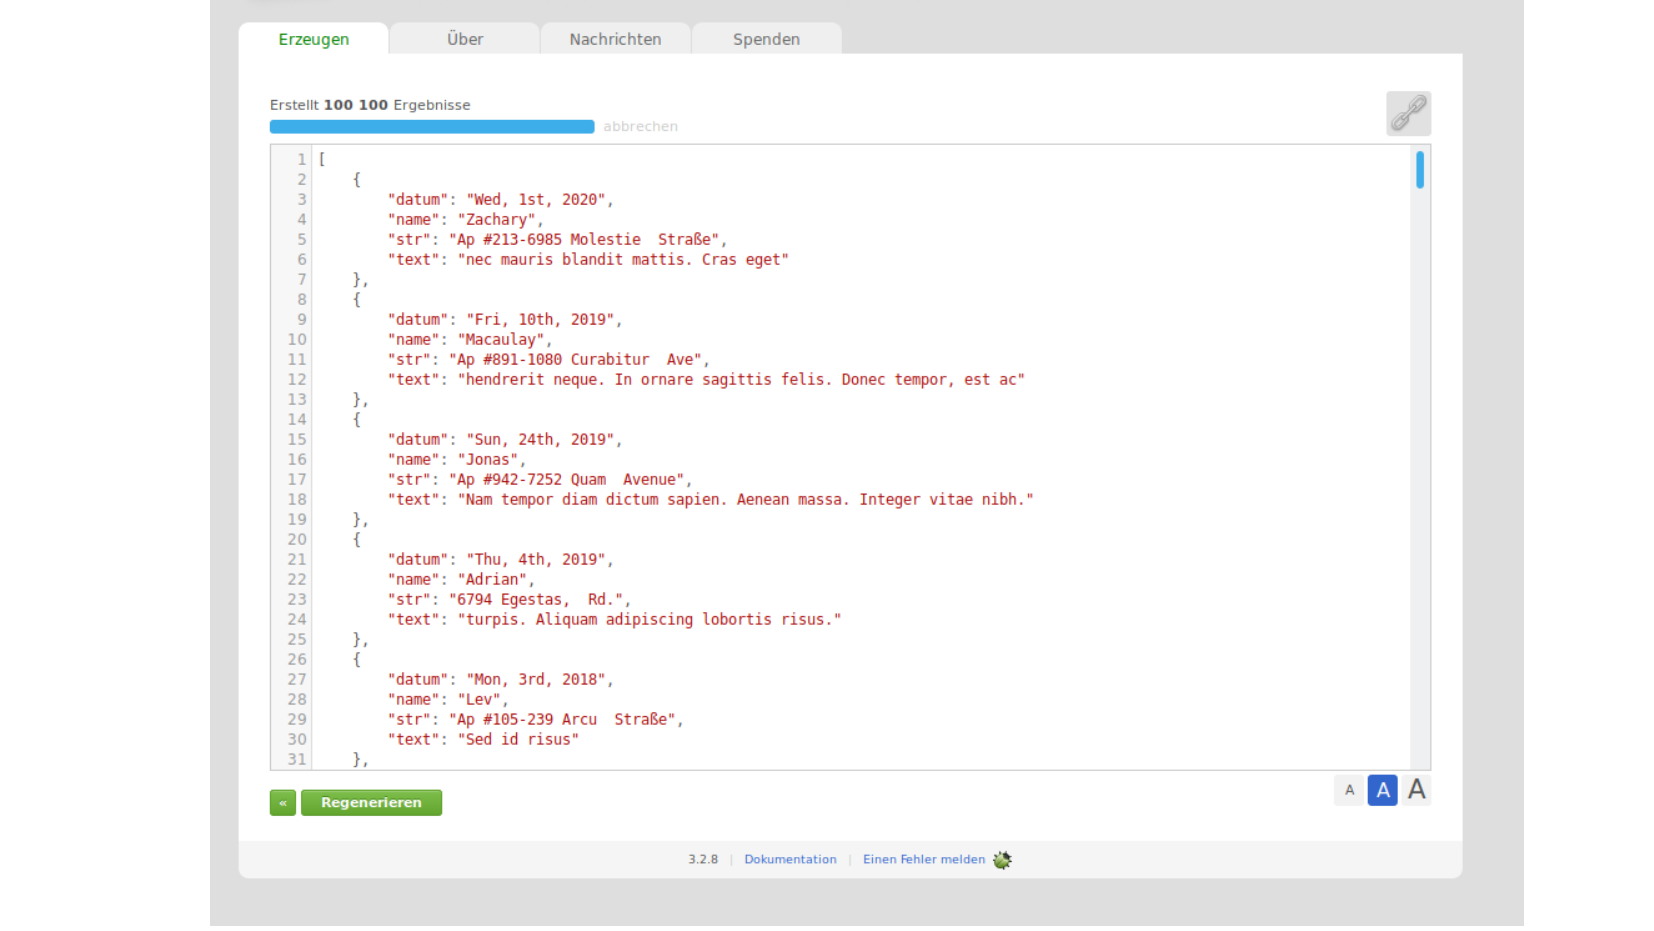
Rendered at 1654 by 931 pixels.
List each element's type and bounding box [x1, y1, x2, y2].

picture [210, 0, 1524, 926]
